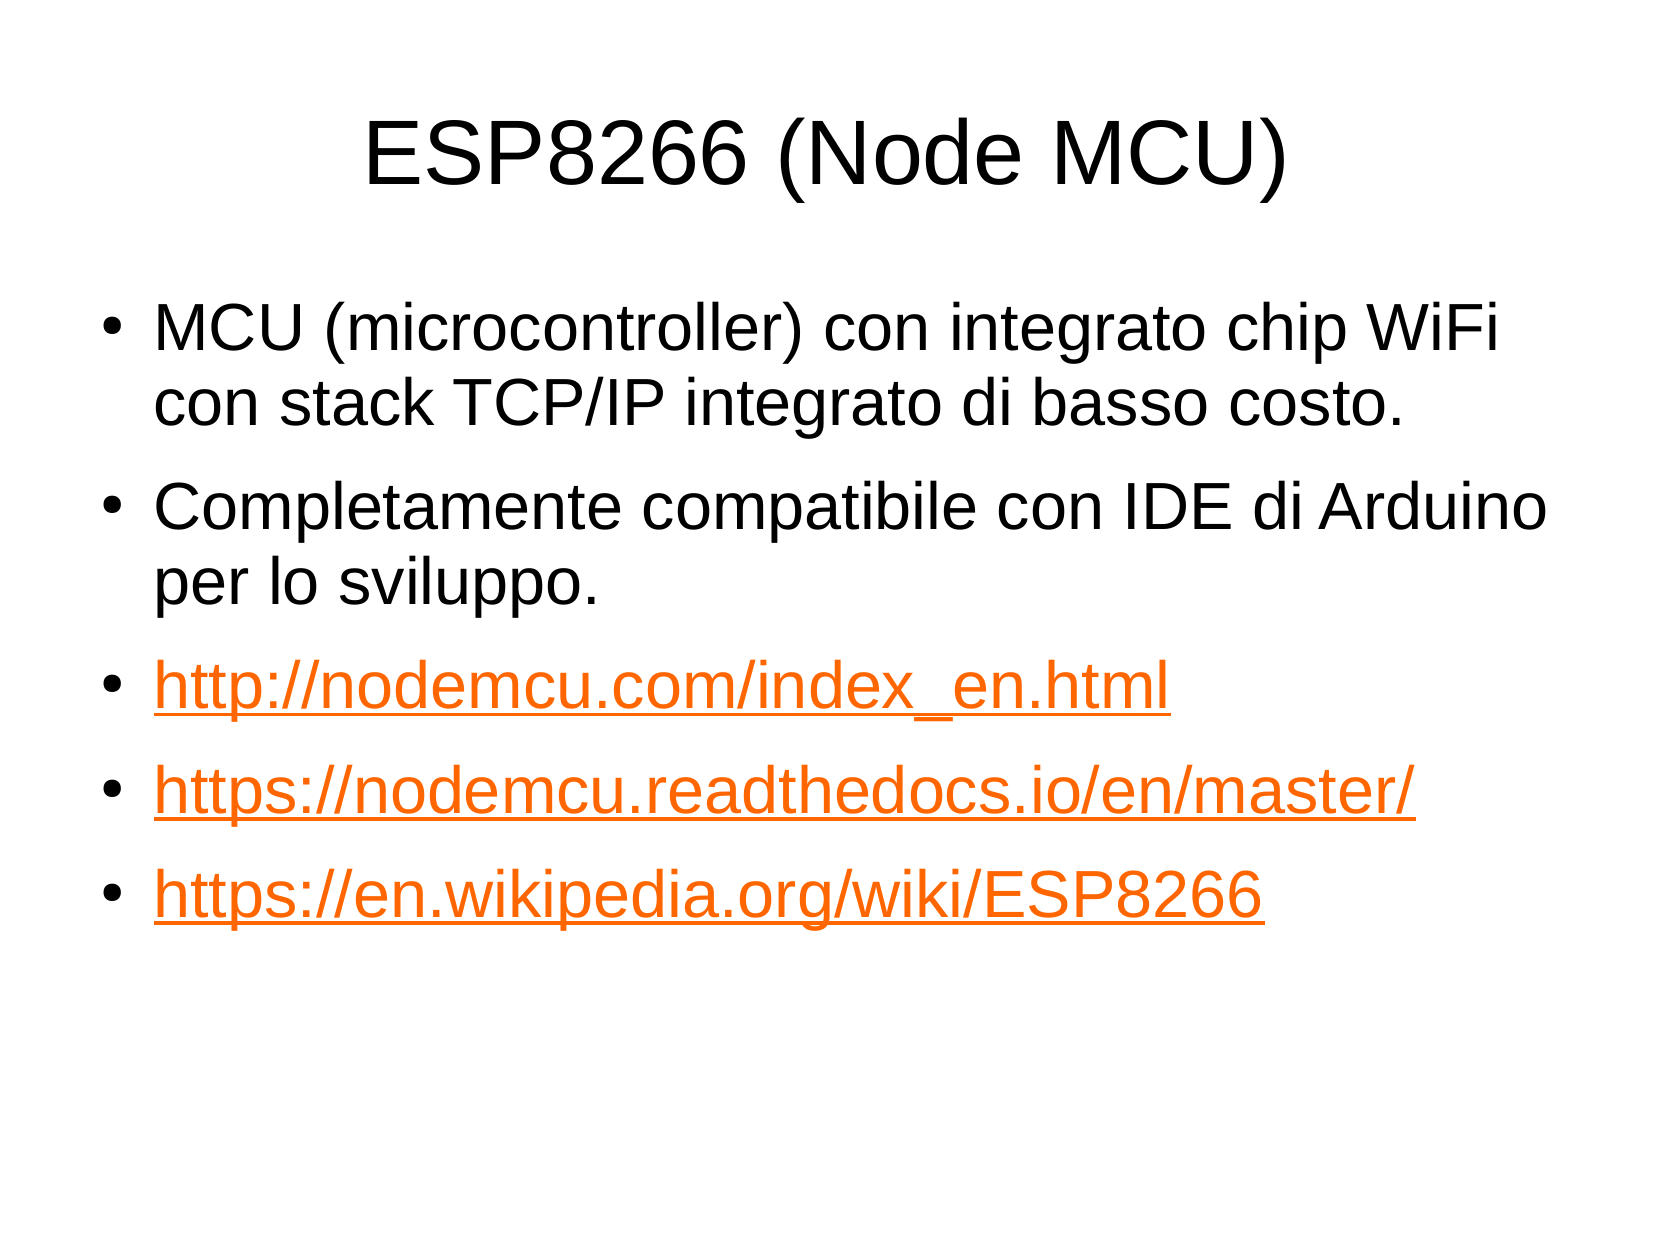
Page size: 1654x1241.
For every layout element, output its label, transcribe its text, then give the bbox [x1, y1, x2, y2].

list MCU (microcontroller) con integrato chip WiFi con stack TCP/IP integrato di basso costo. Completamente compatibile con IDE di Arduino per lo sviluppo. http://nodemcu.com/index_en.html https://nodemcu.readthedocs.io/en/master/ https://en.wikipedia.org/wiki/ESP8266 [82, 290, 1571, 1109]
title ESP8266 (Node MCU) [82, 49, 1571, 257]
